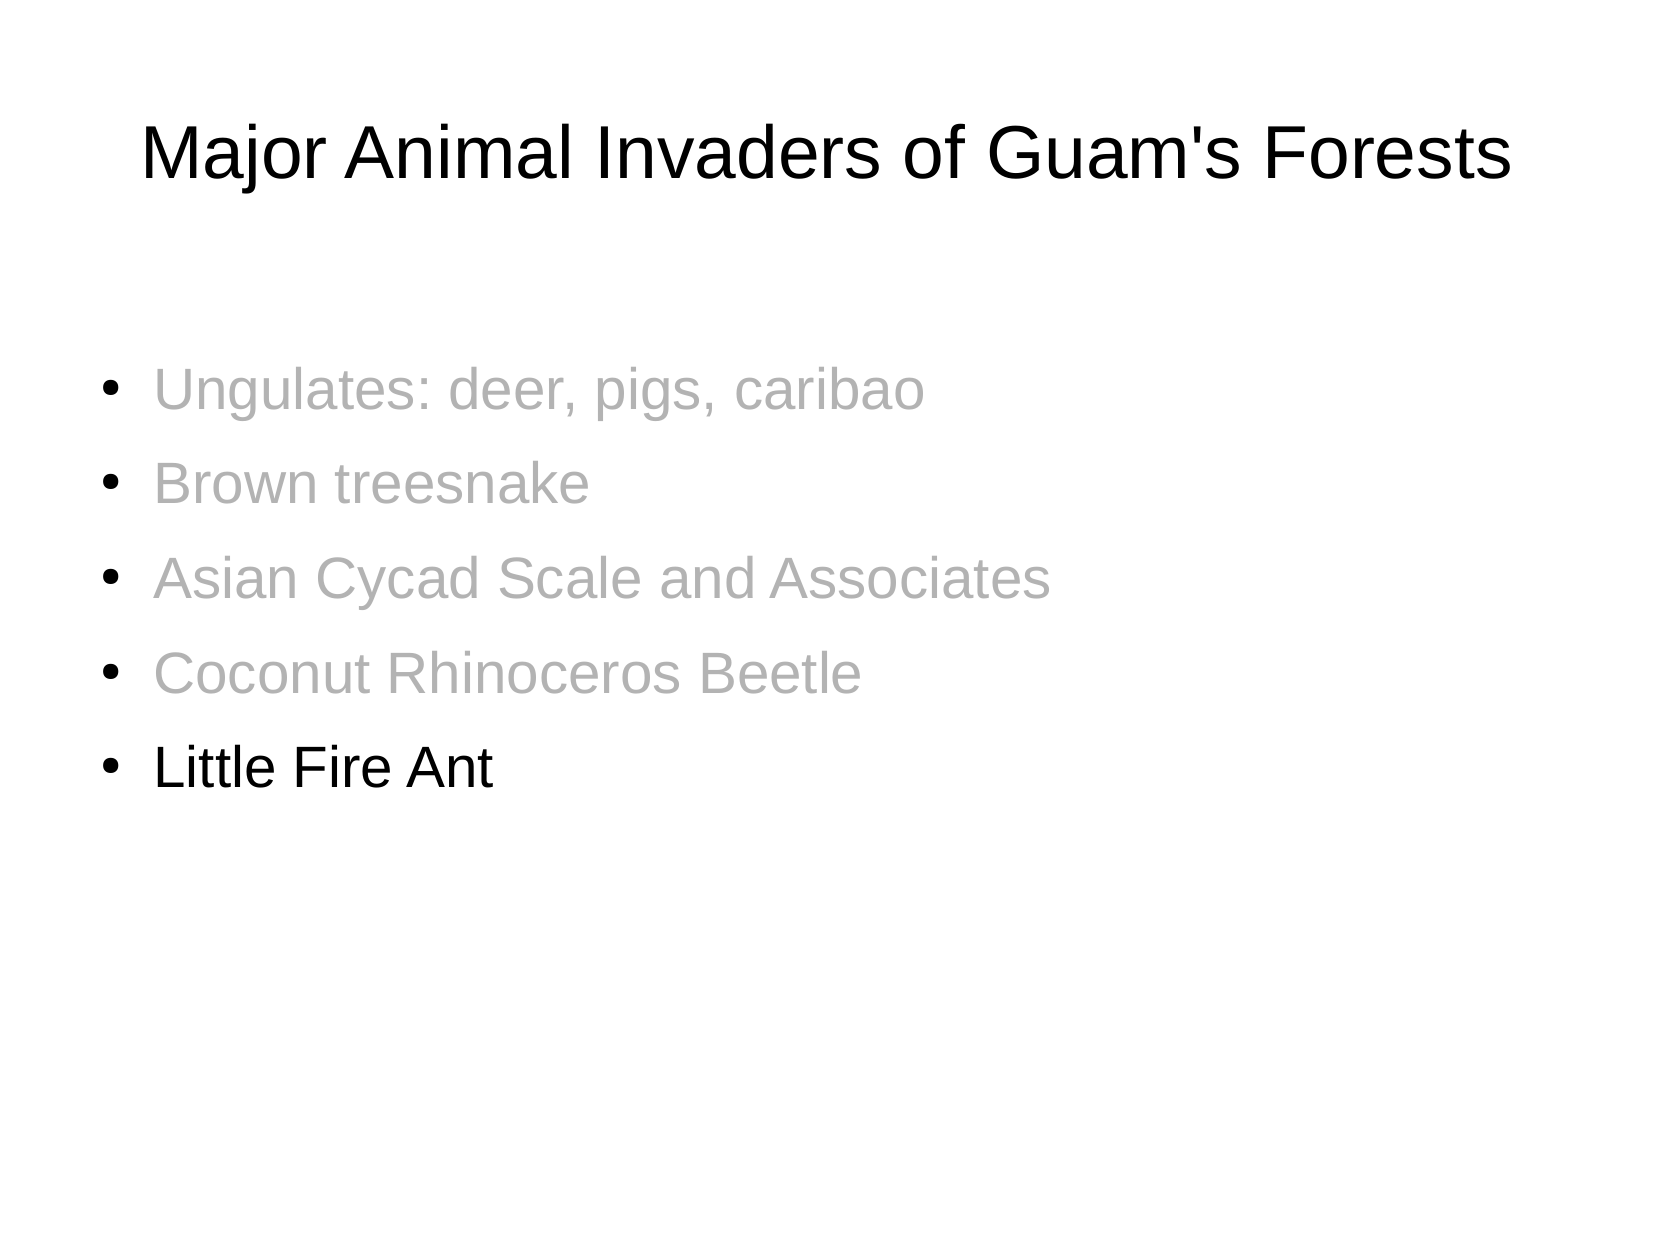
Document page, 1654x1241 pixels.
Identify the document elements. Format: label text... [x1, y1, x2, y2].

list Ungulates: deer, pigs, caribao Brown treesnake Asian Cycad Scale and Associates Coconut Rhinoceros Beetle Little Fire Ant [82, 290, 1571, 1094]
title Major Animal Invaders of Guam's Forests [82, 49, 1571, 257]
